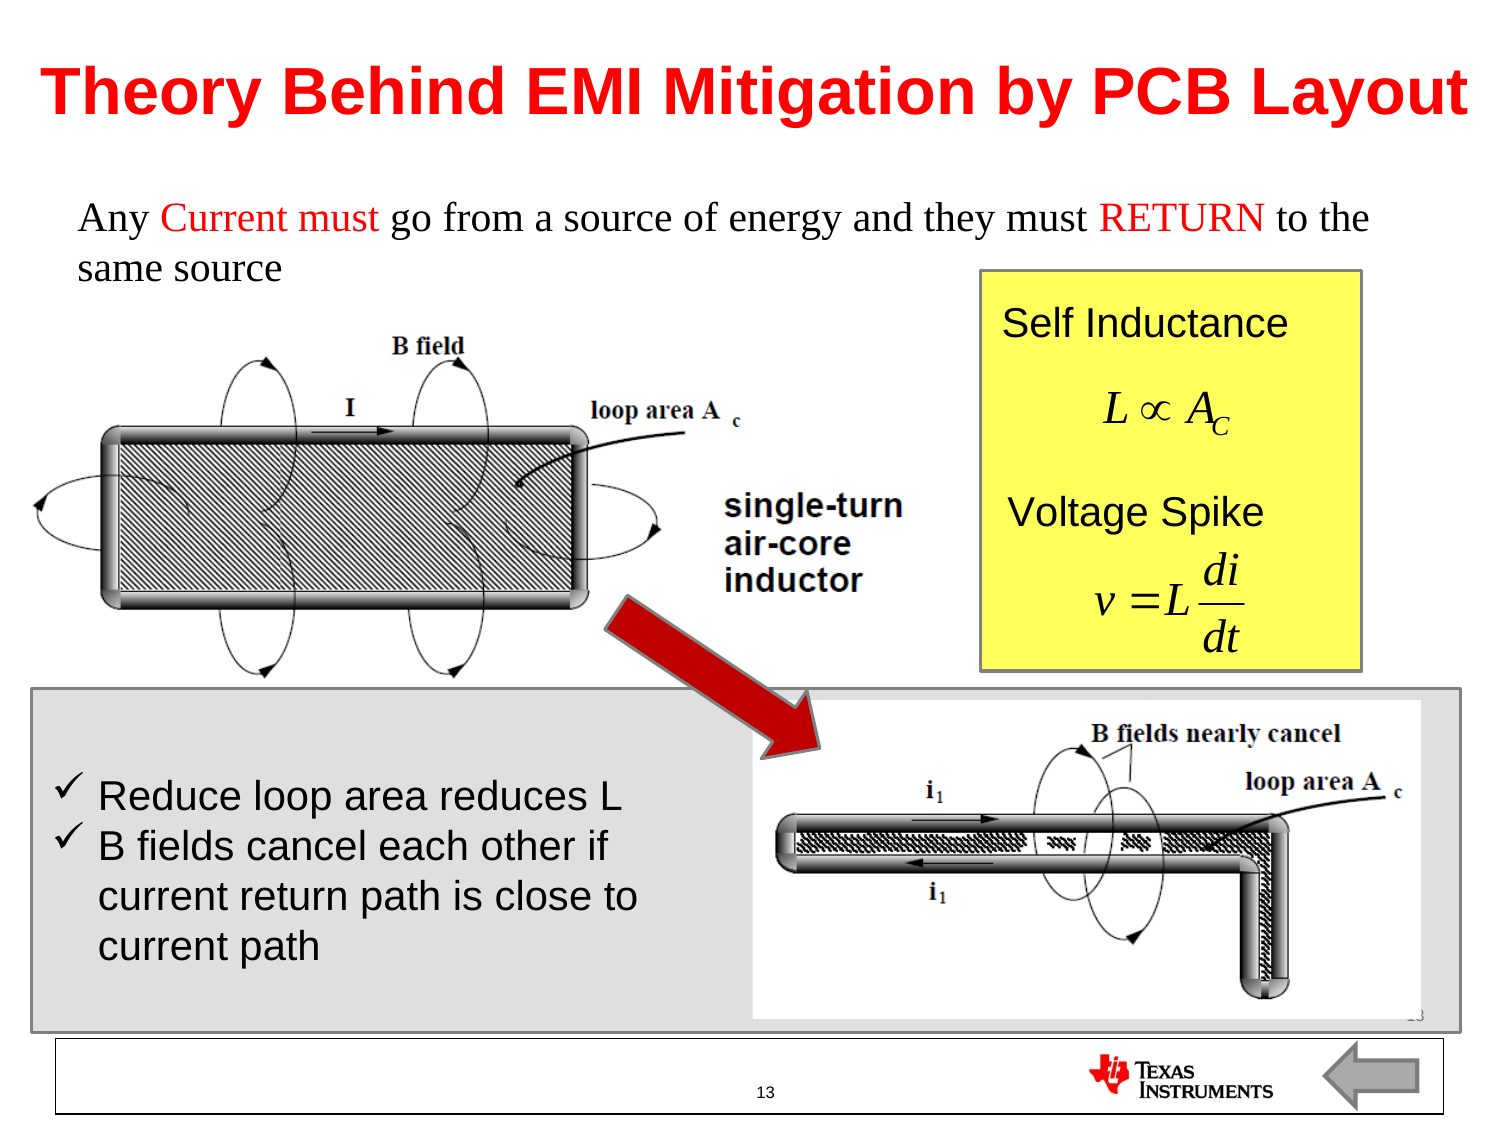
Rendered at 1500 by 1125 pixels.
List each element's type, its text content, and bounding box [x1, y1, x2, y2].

list Any Current must go from a source of energy and they must RETURN to the same source [62, 181, 1438, 688]
picture [18, 313, 925, 689]
title Theory Behind EMI Mitigation by PCB Layout [25, 24, 1493, 163]
text_box Self Inductance [986, 288, 1418, 354]
chart [1094, 376, 1241, 448]
picture [752, 700, 1422, 1019]
text_box [980, 270, 1362, 672]
chart [1087, 543, 1254, 663]
text_box Voltage Spike [992, 476, 1423, 543]
text_box <numero> [723, 1073, 790, 1103]
text_box [31, 595, 1461, 1033]
text_box [1324, 1045, 1418, 1107]
picture [1087, 1052, 1274, 1099]
text_box Reduce loop area reduces L B fields cancel each other if current return path is close to current path [36, 761, 725, 978]
picture [786, 700, 799, 706]
